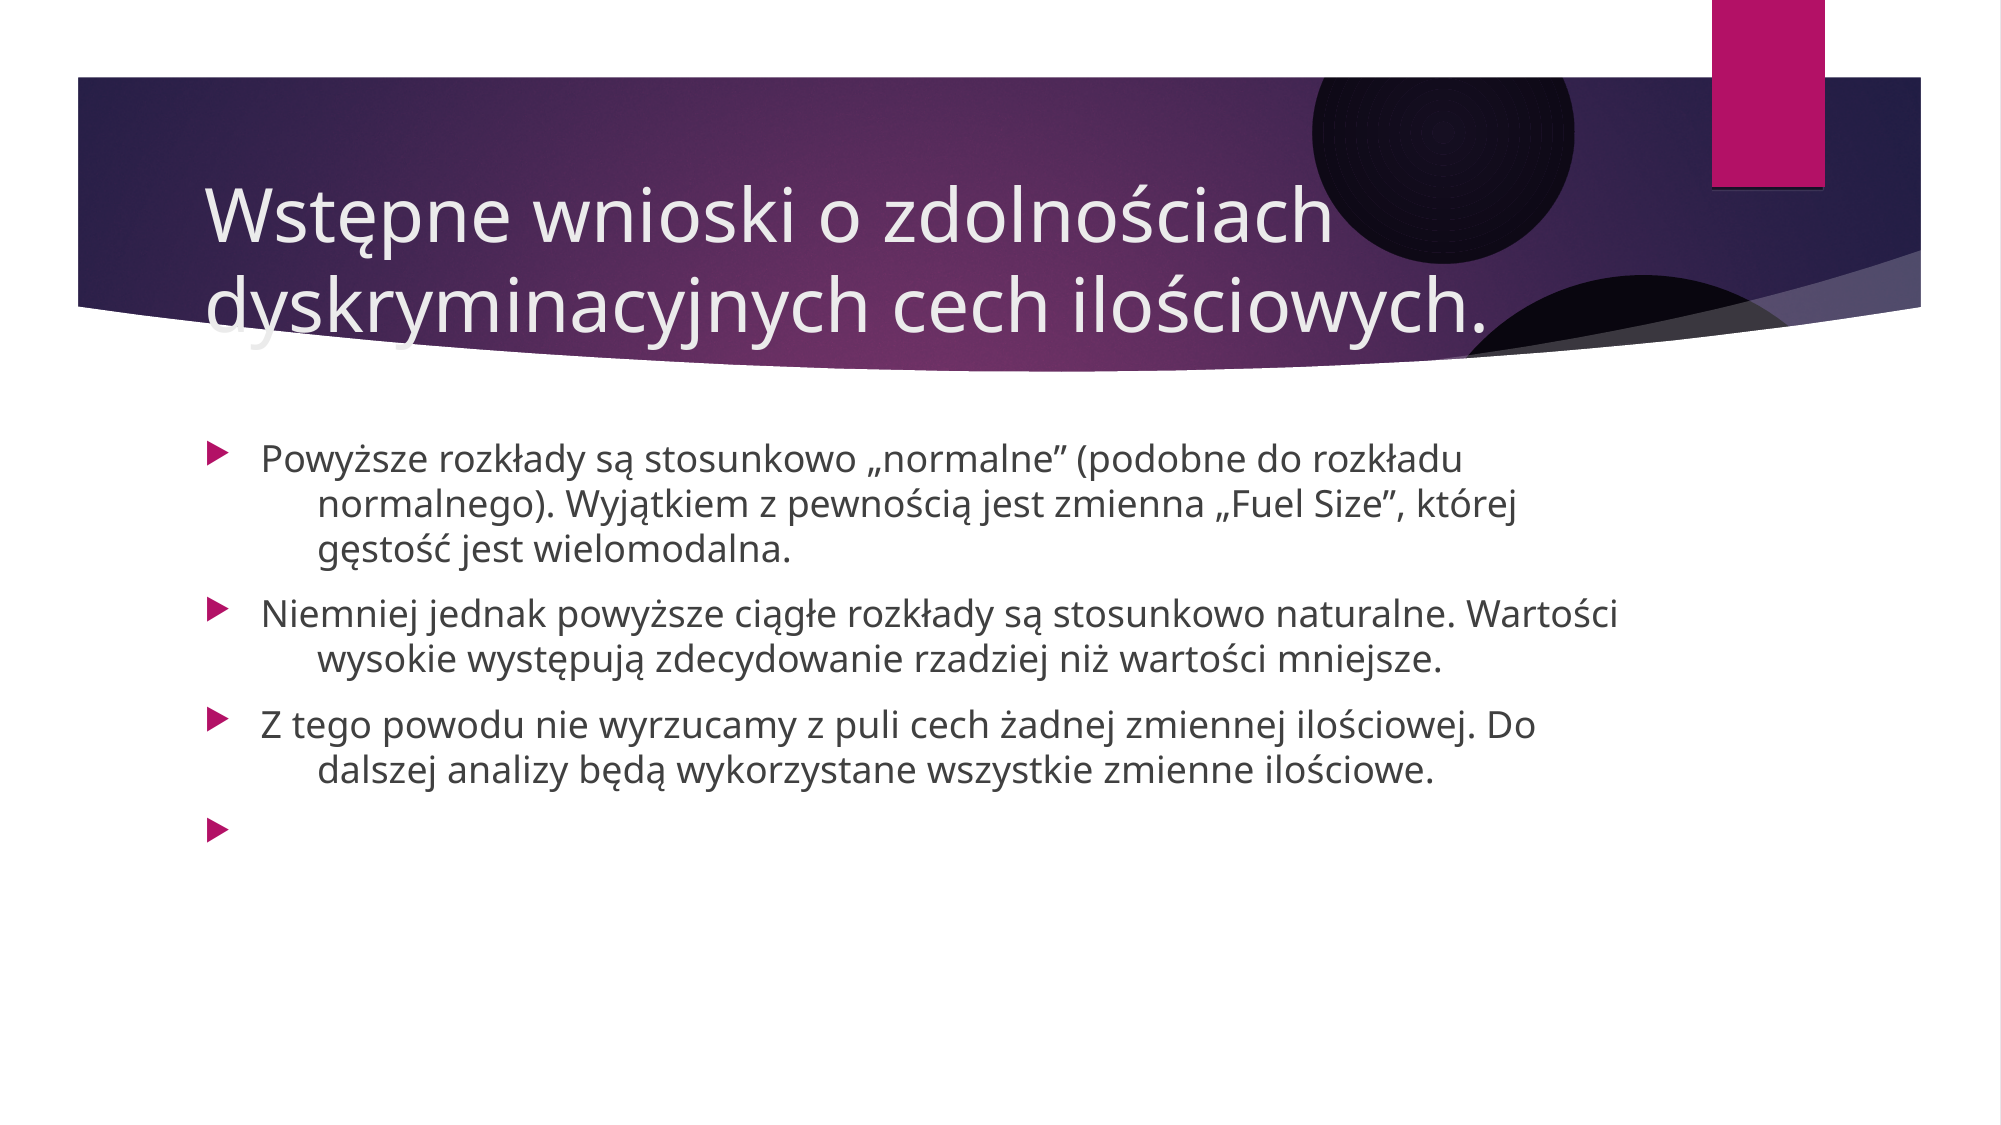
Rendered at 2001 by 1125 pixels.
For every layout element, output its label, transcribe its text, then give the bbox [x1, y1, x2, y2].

title Wstępne wnioski o zdolnościach dyskryminacyjnych cech ilościowych. [189, 159, 1627, 276]
list Powyższe rozkłady są stosunkowo „normalne” (podobne do rozkładu normalnego). Wyjątkiem z pewnością jest zmienna „Fuel Size”, której gęstość jest wielomodalna. Niemniej jednak powyższe ciągłe rozkłady są stosunkowo naturalne. Wartości wysokie występują zdecydowanie rzadziej niż wartości mniejsze. Z tego powodu nie wyrzucamy z puli cech żadnej zmiennej ilościowej. Do dalszej analizy będą wykorzystane wszystkie zmienne ilościowe. [189, 427, 1638, 988]
